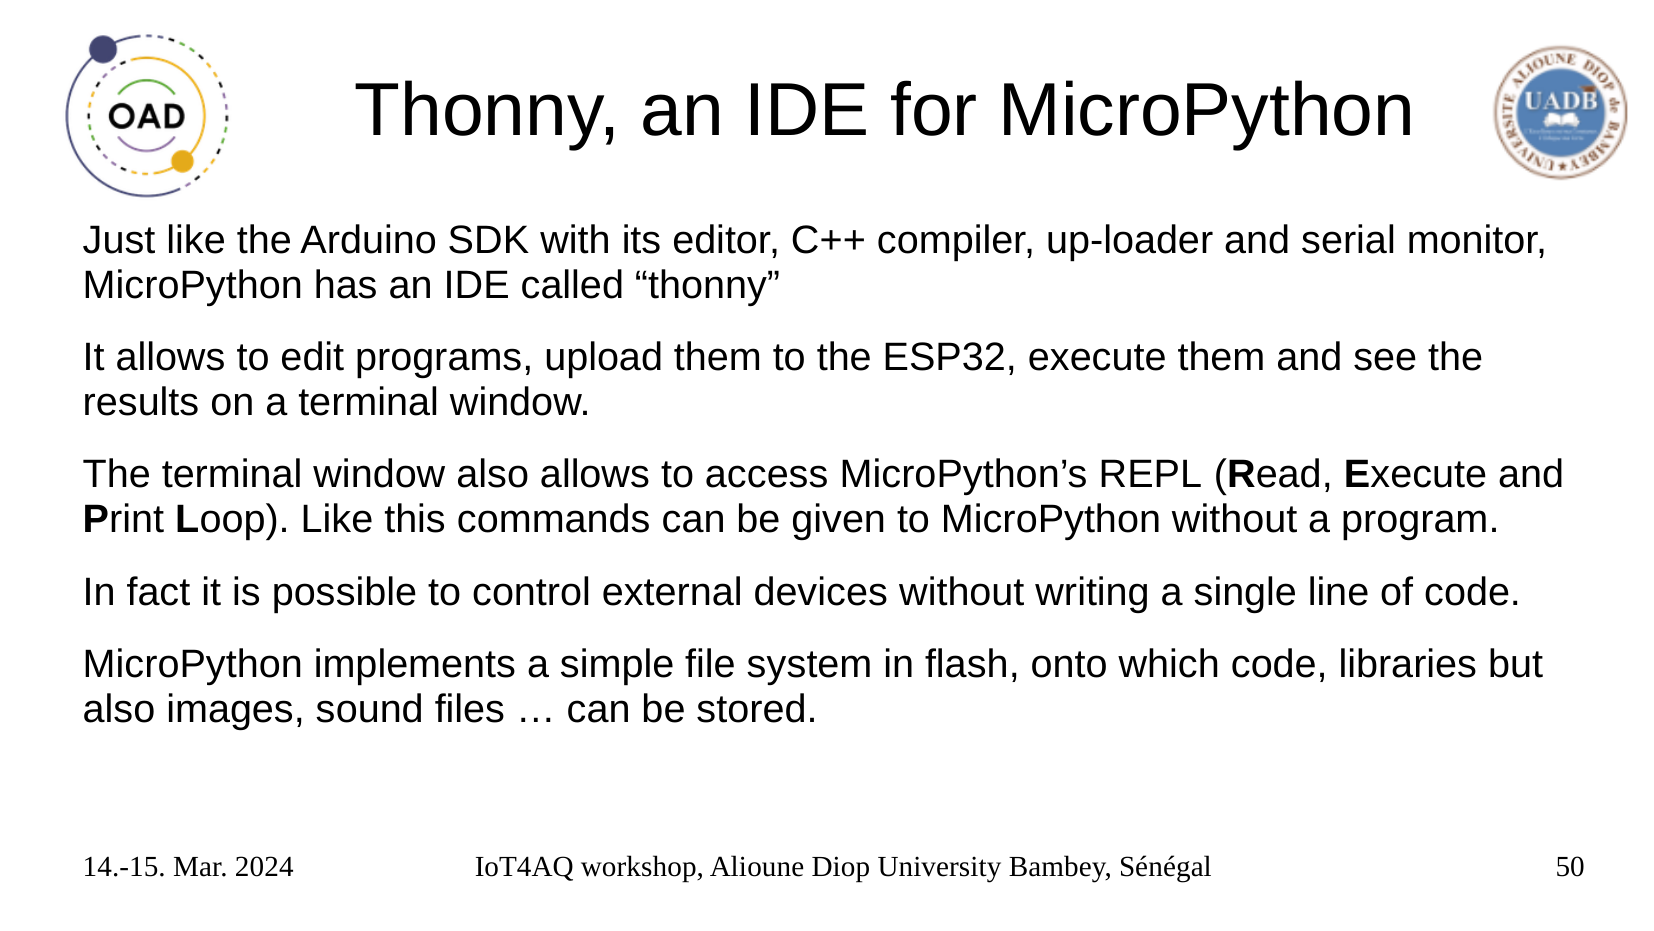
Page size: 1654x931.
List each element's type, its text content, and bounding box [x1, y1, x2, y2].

picture [1482, 37, 1641, 188]
list Just like the Arduino SDK with its editor, C++ compiler, up-loader and serial monitor, MicroPython has an IDE called “thonny” It allows to edit programs, upload them to the ESP32, execute them and see the results on a terminal window. The terminal window also allows to access MicroPython’s REPL (Read, Execute and Print Loop). Like this commands can be given to MicroPython without a program. In fact it is possible to control external devices without writing a single line of code. MicroPython implements a simple file system in flash, onto which code, libraries but also images, sound files … can be stored. [82, 217, 1571, 757]
title Thonny, an IDE for MicroPython [301, 32, 1469, 188]
picture [25, 20, 263, 218]
